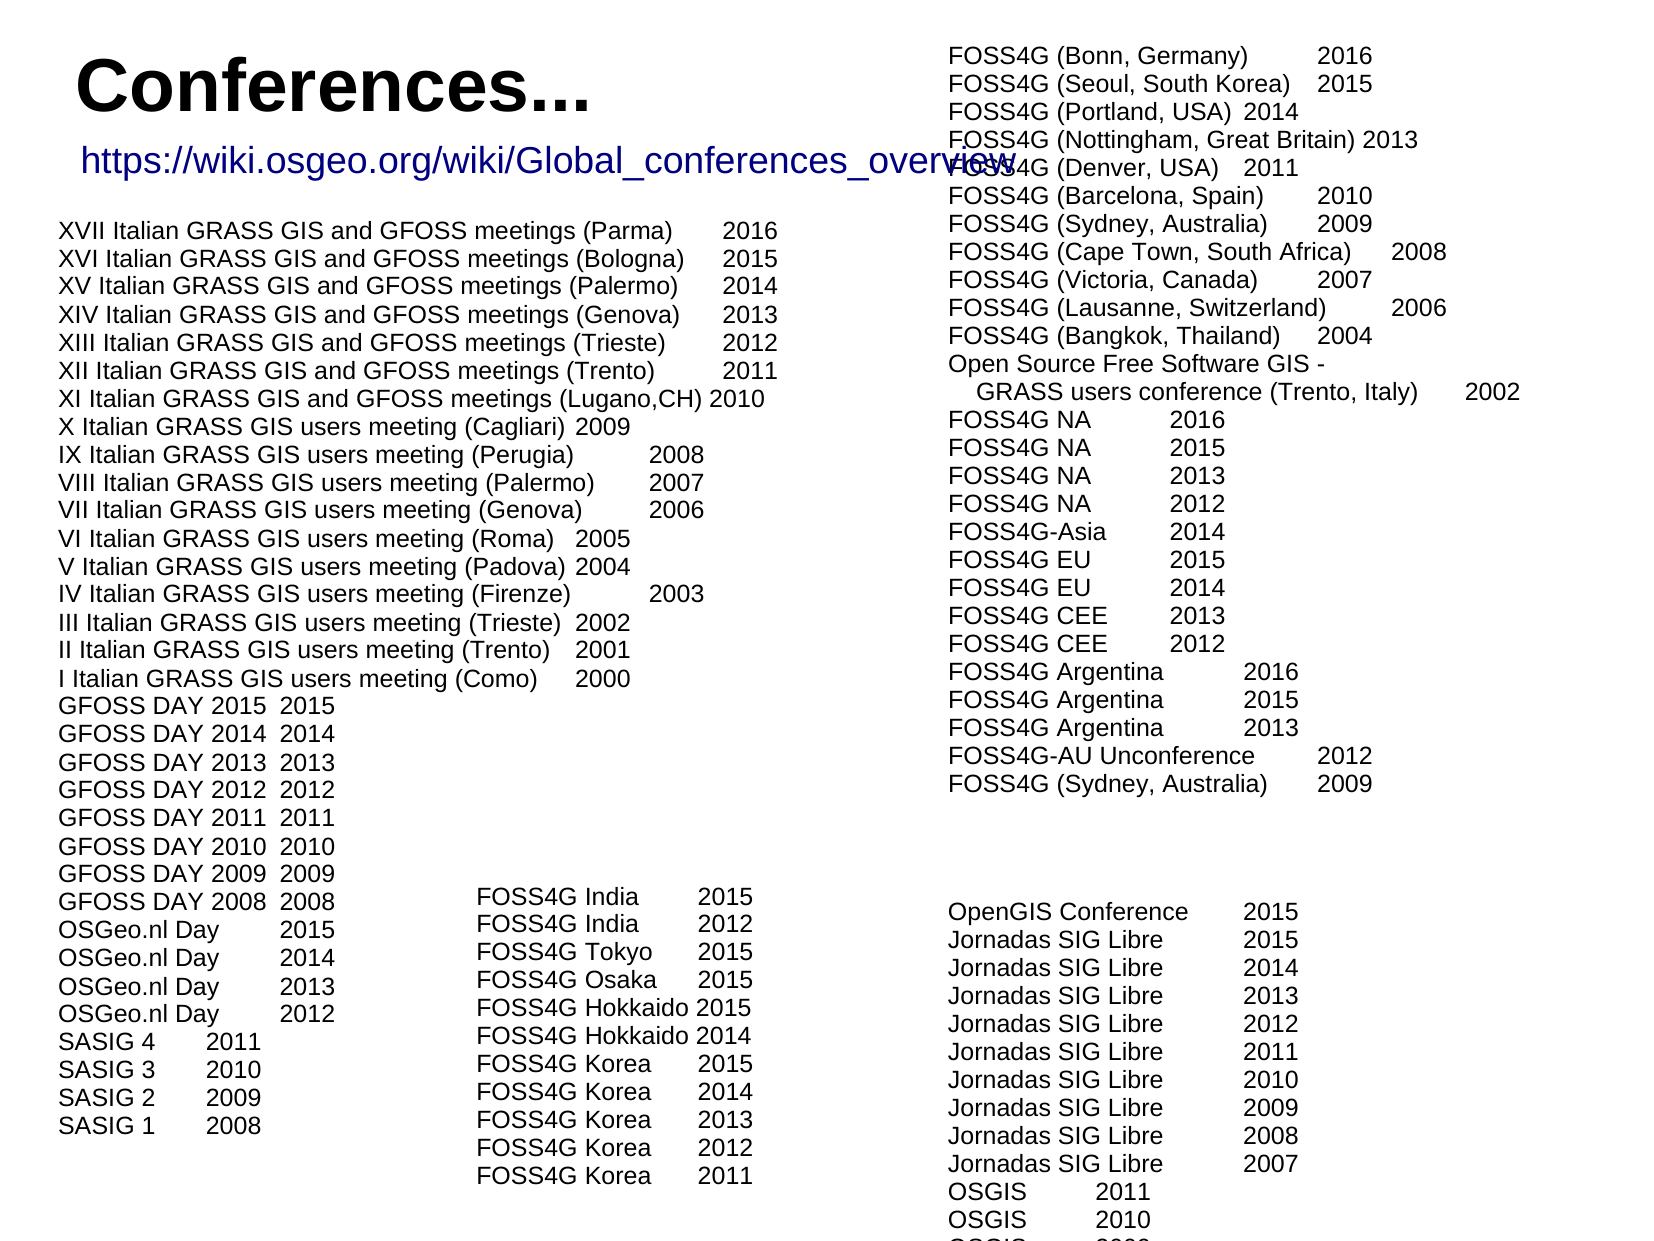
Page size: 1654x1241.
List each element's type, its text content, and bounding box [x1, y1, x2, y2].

text_box XVII Italian GRASS GIS and GFOSS meetings (Parma) 2016 XVI Italian GRASS GIS and GFOSS meetings (Bologna) 2015 XV Italian GRASS GIS and GFOSS meetings (Palermo) 2014 XIV Italian GRASS GIS and GFOSS meetings (Genova) 2013 XIII Italian GRASS GIS and GFOSS meetings (Trieste) 2012 XII Italian GRASS GIS and GFOSS meetings (Trento) 2011 XI Italian GRASS GIS and GFOSS meetings (Lugano,CH) 2010 X Italian GRASS GIS users meeting (Cagliari) 2009 IX Italian GRASS GIS users meeting (Perugia) 2008 VIII Italian GRASS GIS users meeting (Palermo) 2007 VII Italian GRASS GIS users meeting (Genova) 2006 VI Italian GRASS GIS users meeting (Roma) 2005 V Italian GRASS GIS users meeting (Padova) 2004 IV Italian GRASS GIS users meeting (Firenze) 2003 III Italian GRASS GIS users meeting (Trieste) 2002 II Italian GRASS GIS users meeting (Trento) 2001 I Italian GRASS GIS users meeting (Como) 2000 GFOSS DAY 2015 2015 GFOSS DAY 2014 2014 GFOSS DAY 2013 2013 GFOSS DAY 2012 2012 GFOSS DAY 2011 2011 GFOSS DAY 2010 2010 GFOSS DAY 2009 2009 GFOSS DAY 2008 2008 OSGeo.nl Day 2015 OSGeo.nl Day 2014 OSGeo.nl Day 2013 OSGeo.nl Day 2012 SASIG 4 2011 SASIG 3 2010 SASIG 2 2009 SASIG 1 2008 [43, 208, 888, 1241]
text_box Conferences... [60, 36, 933, 148]
text_box FOSS4G (Bonn, Germany) 2016 FOSS4G (Seoul, South Korea) 2015 FOSS4G (Portland, USA) 2014 FOSS4G (Nottingham, Great Britain) 2013 FOSS4G (Denver, USA) 2011 FOSS4G (Barcelona, Spain) 2010 FOSS4G (Sydney, Australia) 2009 FOSS4G (Cape Town, South Africa) 2008 FOSS4G (Victoria, Canada) 2007 FOSS4G (Lausanne, Switzerland) 2006 FOSS4G (Bangkok, Thailand) 2004 Open Source Free Software GIS - GRASS users conference (Trento, Italy) 2002 FOSS4G NA 2016 FOSS4G NA 2015 FOSS4G NA 2013 FOSS4G NA 2012 FOSS4G-Asia 2014 FOSS4G EU 2015 FOSS4G EU 2014 FOSS4G CEE 2013 FOSS4G CEE 2012 FOSS4G Argentina 2016 FOSS4G Argentina 2015 FOSS4G Argentina 2013 FOSS4G-AU Unconference 2012 FOSS4G (Sydney, Australia) 2009 [933, 34, 1619, 893]
text_box https://wiki.osgeo.org/wiki/Global_conferences_overview [65, 131, 1155, 194]
text_box OpenGIS Conference 2015 Jornadas SIG Libre 2015 Jornadas SIG Libre 2014 Jornadas SIG Libre 2013 Jornadas SIG Libre 2012 Jornadas SIG Libre 2011 Jornadas SIG Libre 2010 Jornadas SIG Libre 2009 Jornadas SIG Libre 2008 Jornadas SIG Libre 2007 OSGIS 2011 OSGIS 2010 OSGIS 2009 [933, 890, 1481, 1241]
text_box FOSS4G India 2015 FOSS4G India 2012 FOSS4G Tokyo 2015 FOSS4G Osaka 2015 FOSS4G Hokkaido 2015 FOSS4G Hokkaido 2014 FOSS4G Korea 2015 FOSS4G Korea 2014 FOSS4G Korea 2013 FOSS4G Korea 2012 FOSS4G Korea 2011 [461, 874, 900, 1241]
